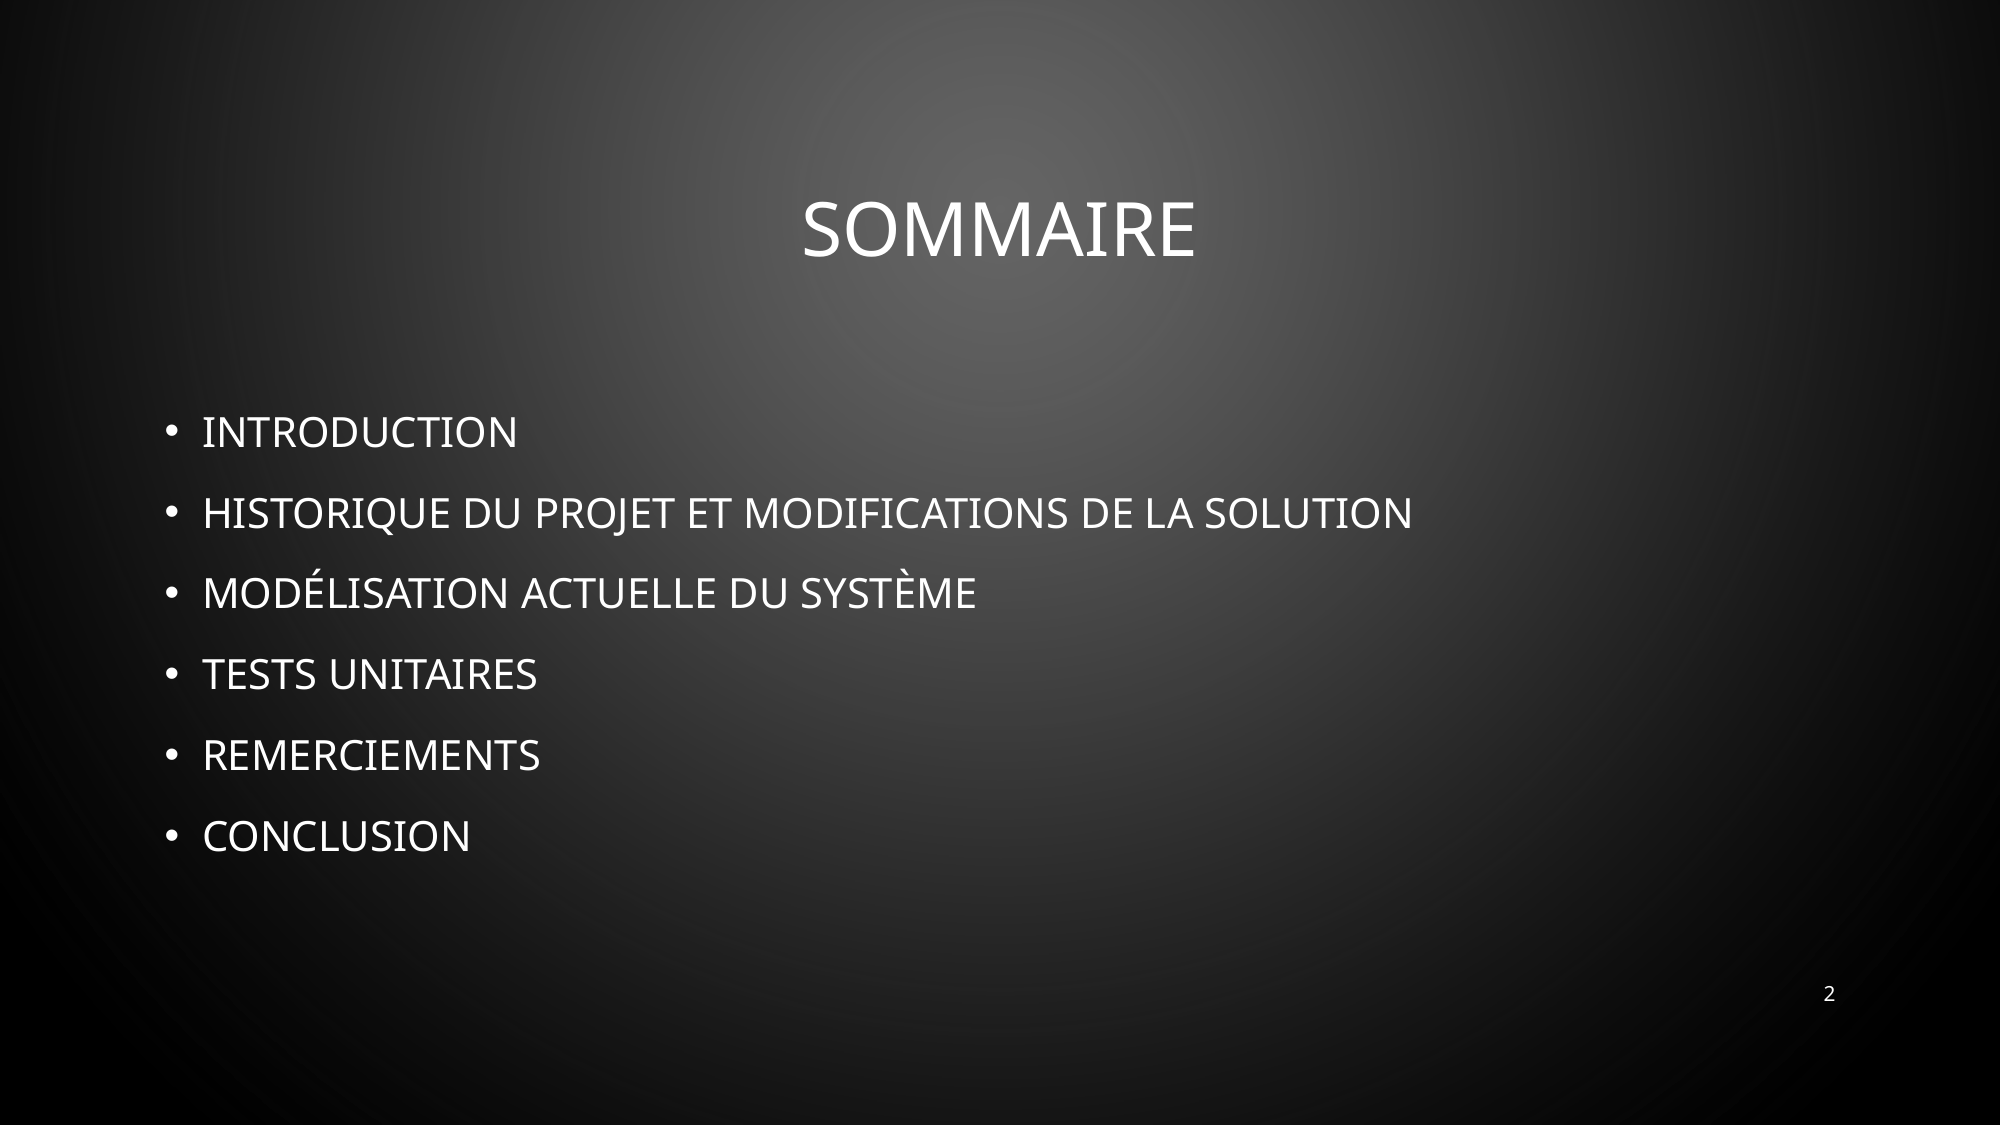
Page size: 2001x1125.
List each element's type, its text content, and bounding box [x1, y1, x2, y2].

picture [0, 0, 2000, 1125]
list Introduction Historique du projet et modifications de la solution Modélisation actuelle du système Tests unitaires Remerciements conclusion [149, 388, 1850, 950]
title Sommaire [149, 101, 1850, 364]
